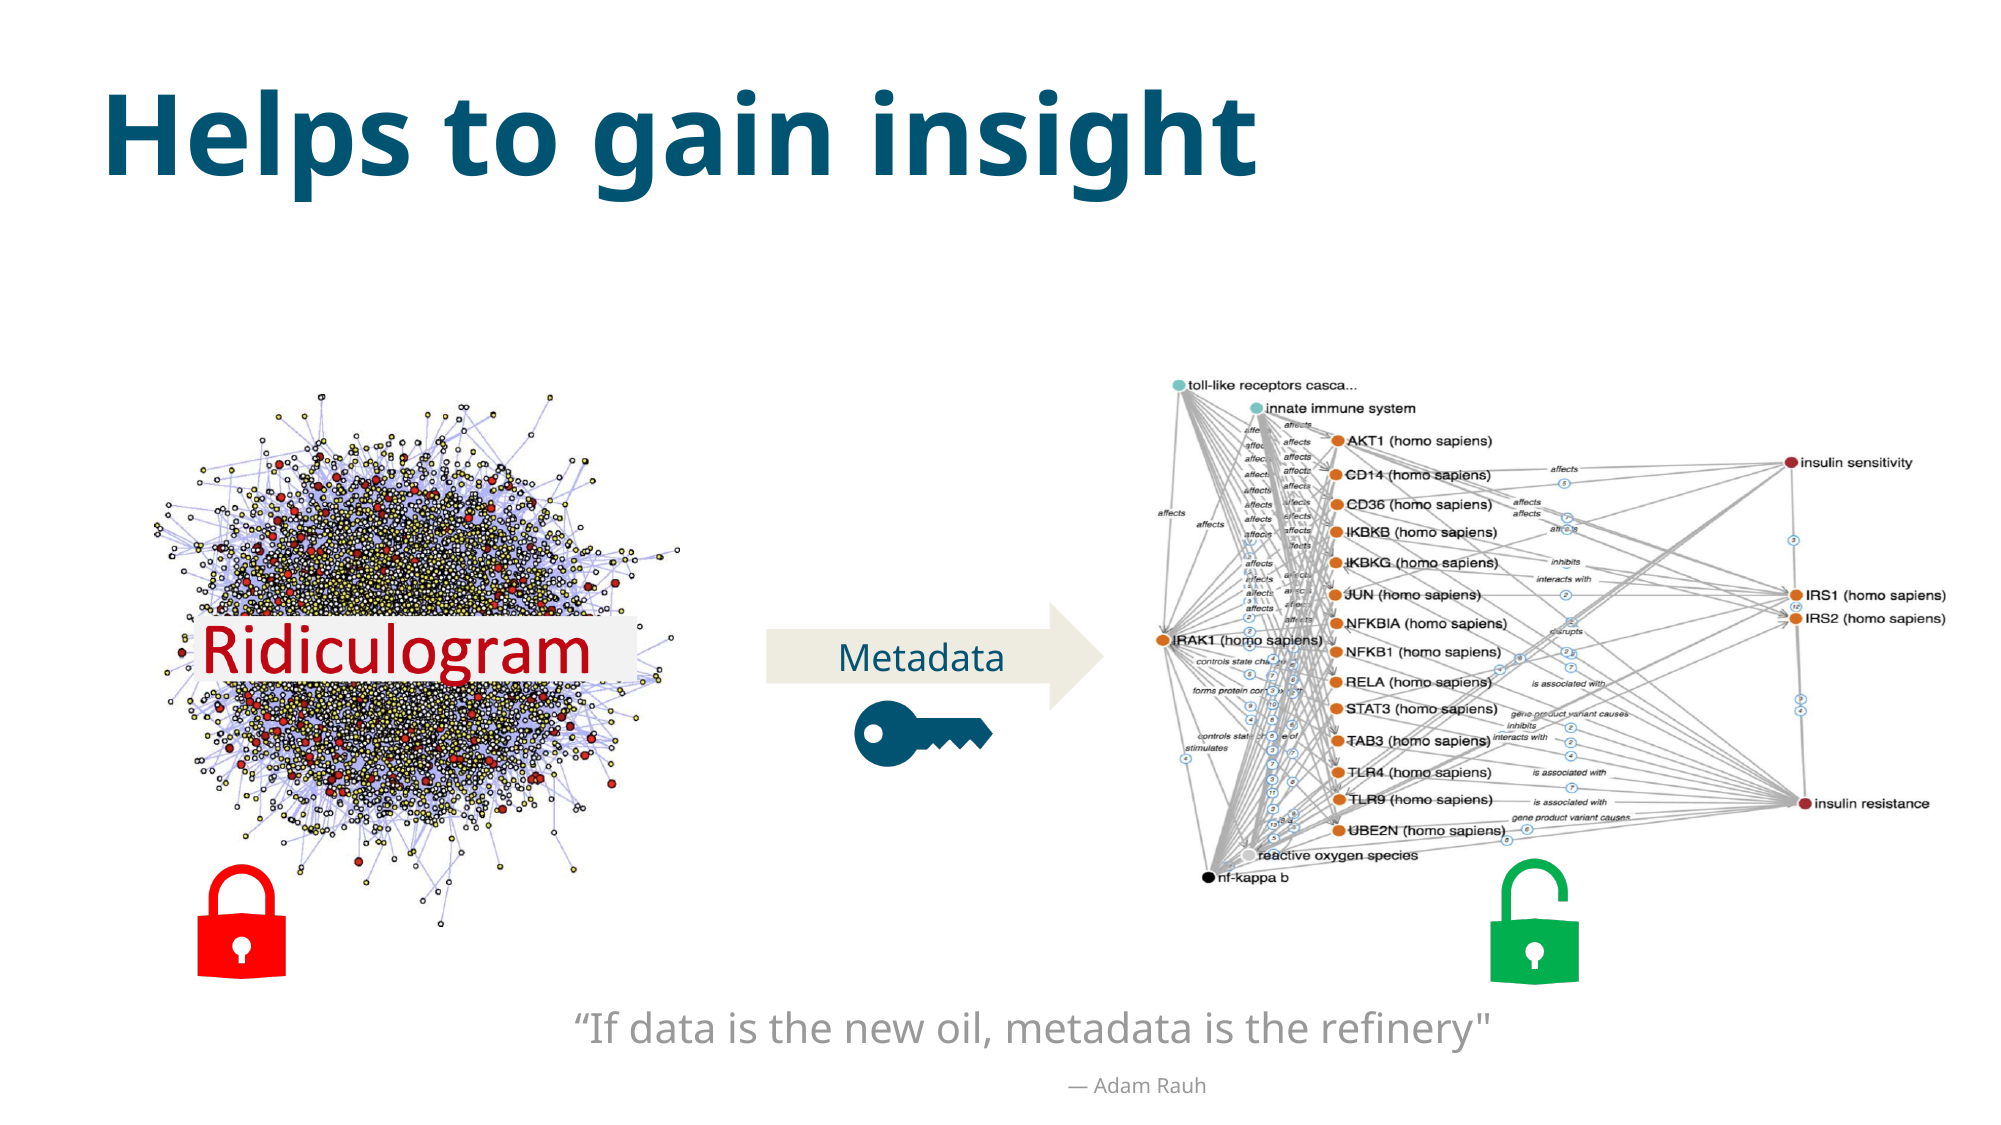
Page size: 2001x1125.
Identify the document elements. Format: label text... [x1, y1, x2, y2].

picture [137, 373, 720, 997]
picture [956, 662, 964, 668]
title Helps to gain insight [99, 44, 1900, 233]
text_box Metadata [766, 602, 1103, 711]
picture [990, 662, 999, 668]
picture [912, 662, 920, 668]
picture [1103, 356, 1965, 997]
picture [848, 658, 999, 809]
picture [933, 658, 943, 668]
text_box “If data is the new oil, metadata is the refinery" — Adam Rauh [559, 994, 1535, 1125]
